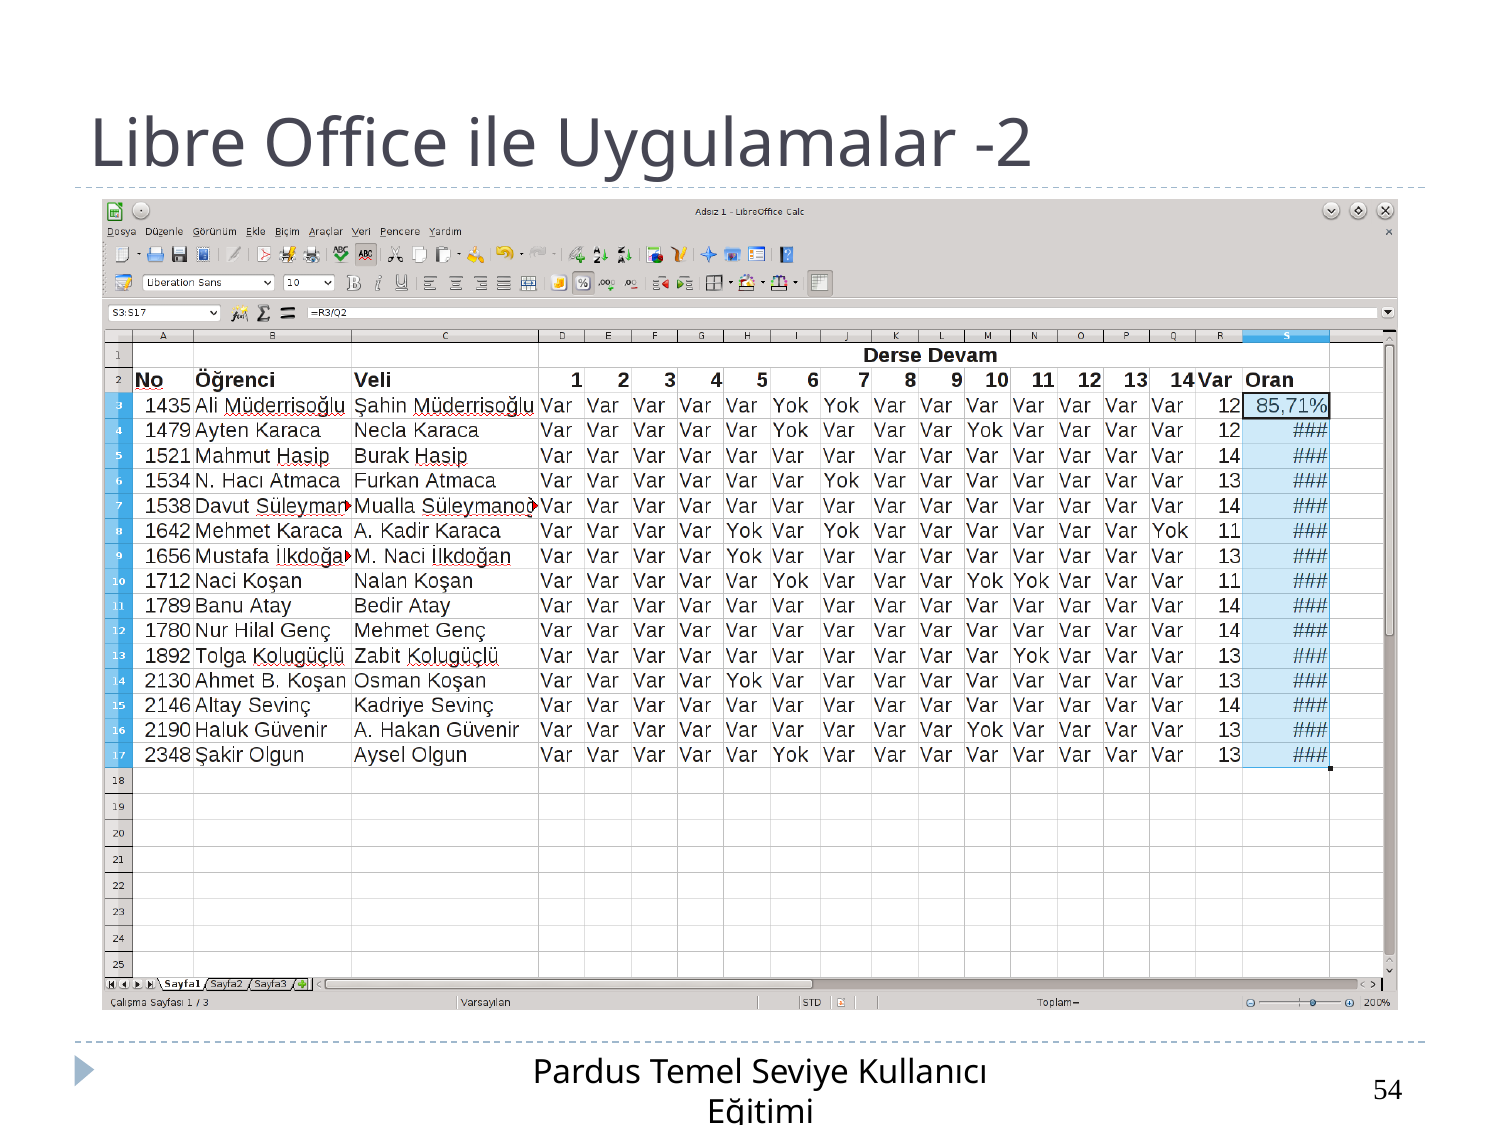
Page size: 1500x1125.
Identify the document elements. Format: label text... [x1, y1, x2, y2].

title Libre Office ile Uygulamalar -2 [75, 24, 1425, 188]
picture [102, 199, 1398, 1010]
